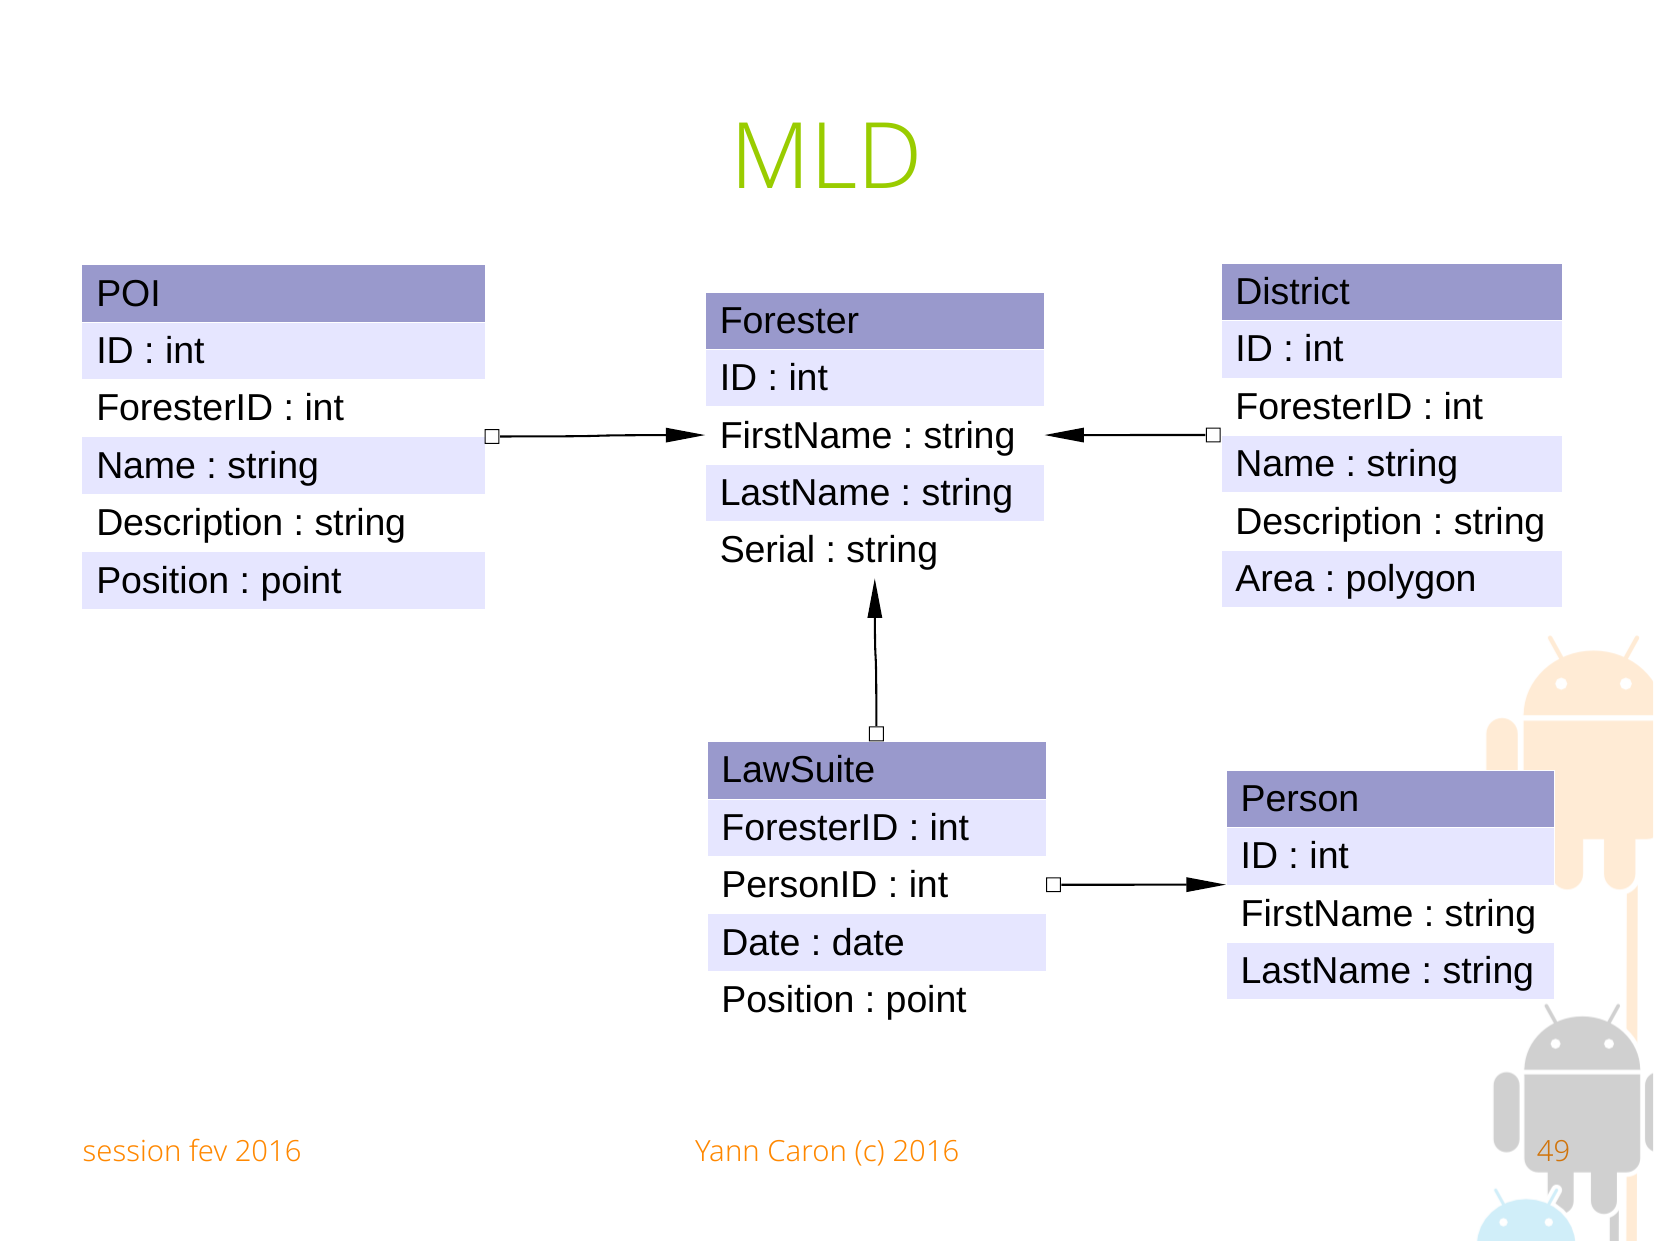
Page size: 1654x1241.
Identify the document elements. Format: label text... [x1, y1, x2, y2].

table_cell ID : int [82, 323, 485, 379]
table_header Forester [706, 293, 1044, 349]
table_cell Position : point [708, 972, 1046, 1028]
table_cell Description : string [82, 495, 485, 551]
table_header POI [82, 265, 485, 322]
picture [1045, 423, 1221, 434]
picture [486, 423, 705, 435]
table_cell Area : polygon [1222, 551, 1562, 607]
picture [1207, 429, 1219, 441]
table_cell ID : int [1227, 828, 1554, 885]
table_cell FirstName : string [706, 407, 1044, 464]
table_cell Description : string [1222, 493, 1562, 550]
title MLD [82, 49, 1571, 257]
table_cell Date : date [708, 914, 1046, 971]
table_cell Name : string [82, 437, 485, 494]
table_cell LastName : string [706, 465, 1044, 521]
picture [1048, 879, 1059, 891]
picture [486, 431, 498, 442]
table_header District [1222, 264, 1562, 320]
table_cell ID : int [1222, 321, 1562, 378]
table_header Person [1227, 771, 1554, 827]
table_cell PersonID : int [708, 857, 1046, 913]
table_cell Serial : string [706, 522, 1044, 579]
table_cell ForesterID : int [708, 800, 1046, 856]
table_cell ForesterID : int [82, 380, 485, 436]
table_cell ForesterID : int [1222, 379, 1562, 435]
table_cell Position : point [82, 552, 485, 609]
table_cell FirstName : string [1227, 886, 1554, 942]
picture [240, 423, 1654, 1241]
table_header LawSuite [708, 742, 1046, 799]
table_cell Name : string [1222, 436, 1562, 492]
picture [870, 728, 882, 740]
table_cell ID : int [706, 350, 1044, 406]
table_cell LastName : string [1227, 943, 1554, 999]
